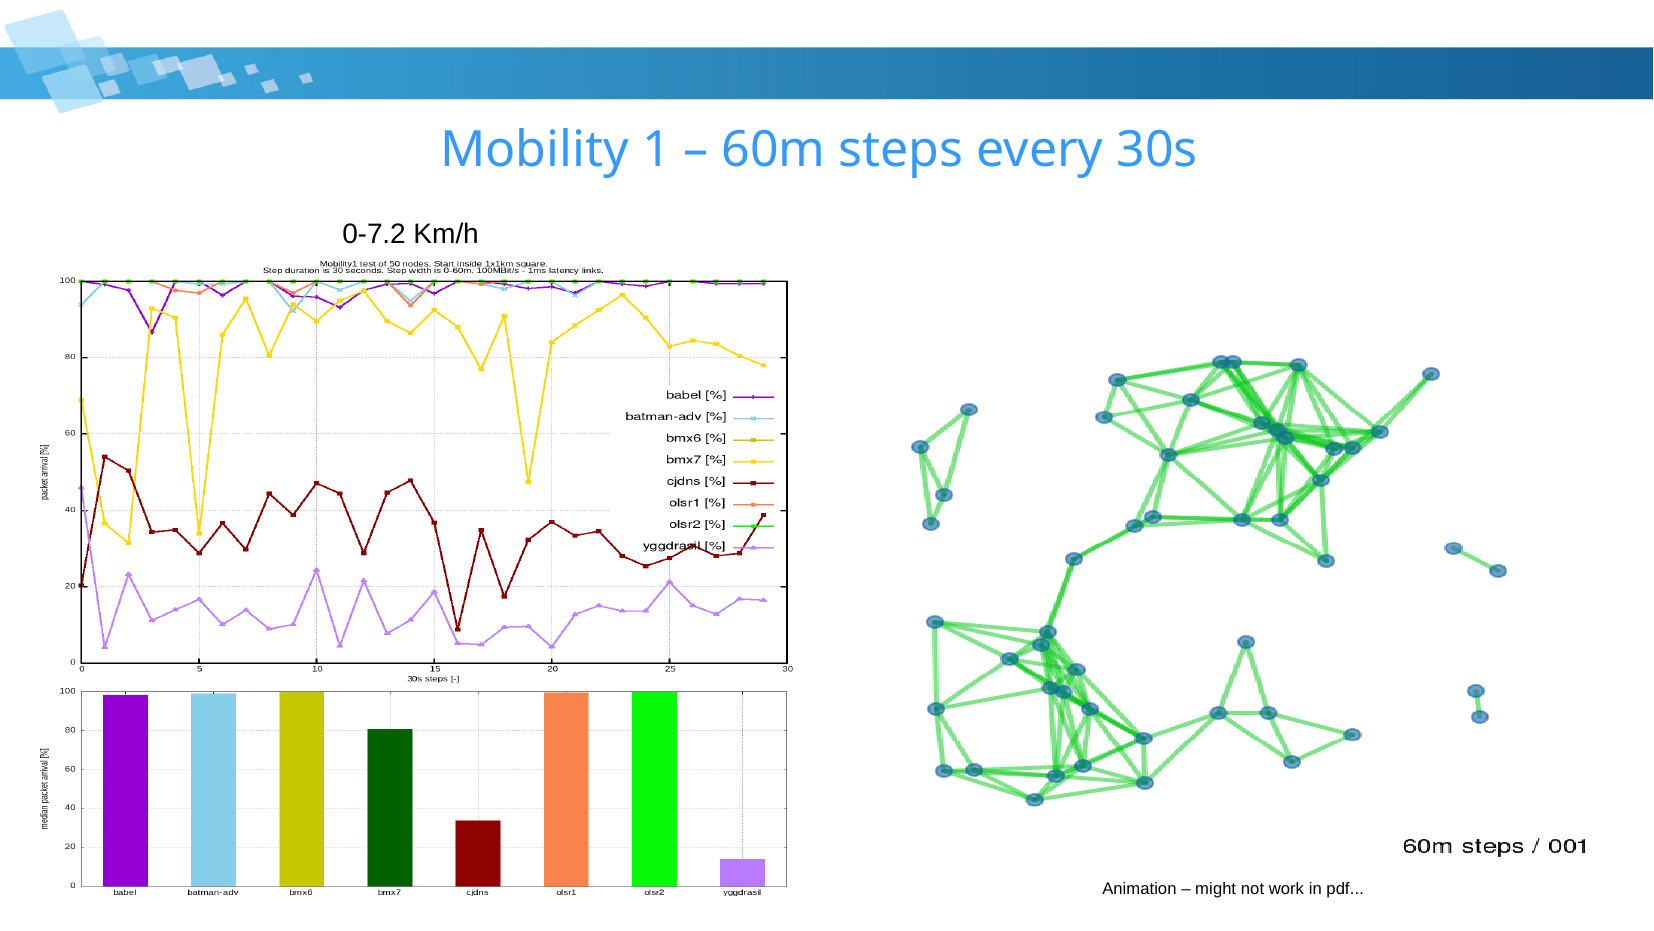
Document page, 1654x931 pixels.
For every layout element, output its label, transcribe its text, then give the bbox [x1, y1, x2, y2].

text_box Animation – might not work in pdf... [1087, 871, 1388, 912]
picture [0, 0, 1653, 929]
title Mobility 1 – 60m steps every 30s [75, 69, 1564, 226]
text_box 0-7.2 Km/h [327, 210, 563, 254]
